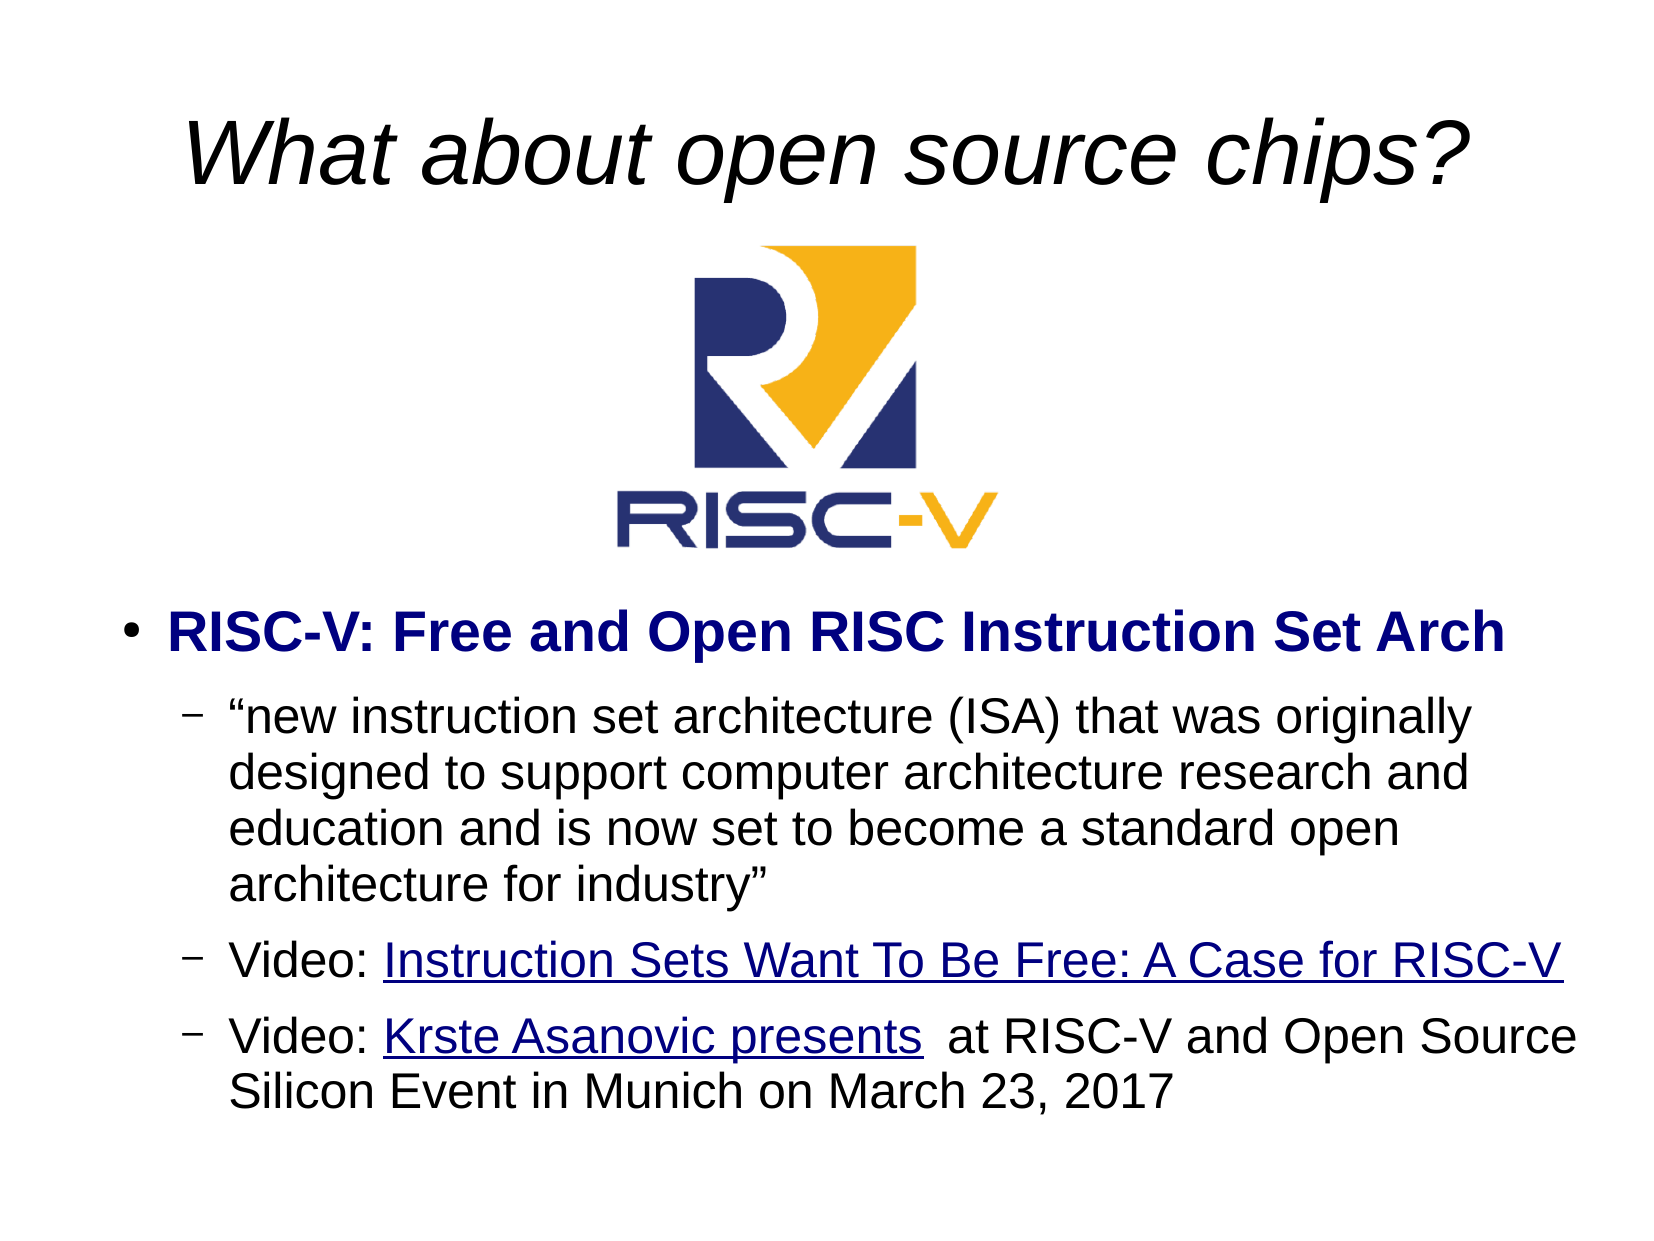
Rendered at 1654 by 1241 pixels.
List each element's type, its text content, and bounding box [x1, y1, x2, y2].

picture [600, 194, 1008, 603]
title What about open source chips? [82, 49, 1571, 257]
list RISC-V: Free and Open RISC Instruction Set Arch “new instruction set architecture (ISA) that was originally designed to support computer architecture research and education and is now set to become a standard open architecture for industry” Video: Instruction Sets Want To Be Free: A Case for RISC-V Video: Krste Asanovic presents at RISC-V and Open Source Silicon Event in Munich on March 23, 2017 [92, 420, 1593, 1126]
